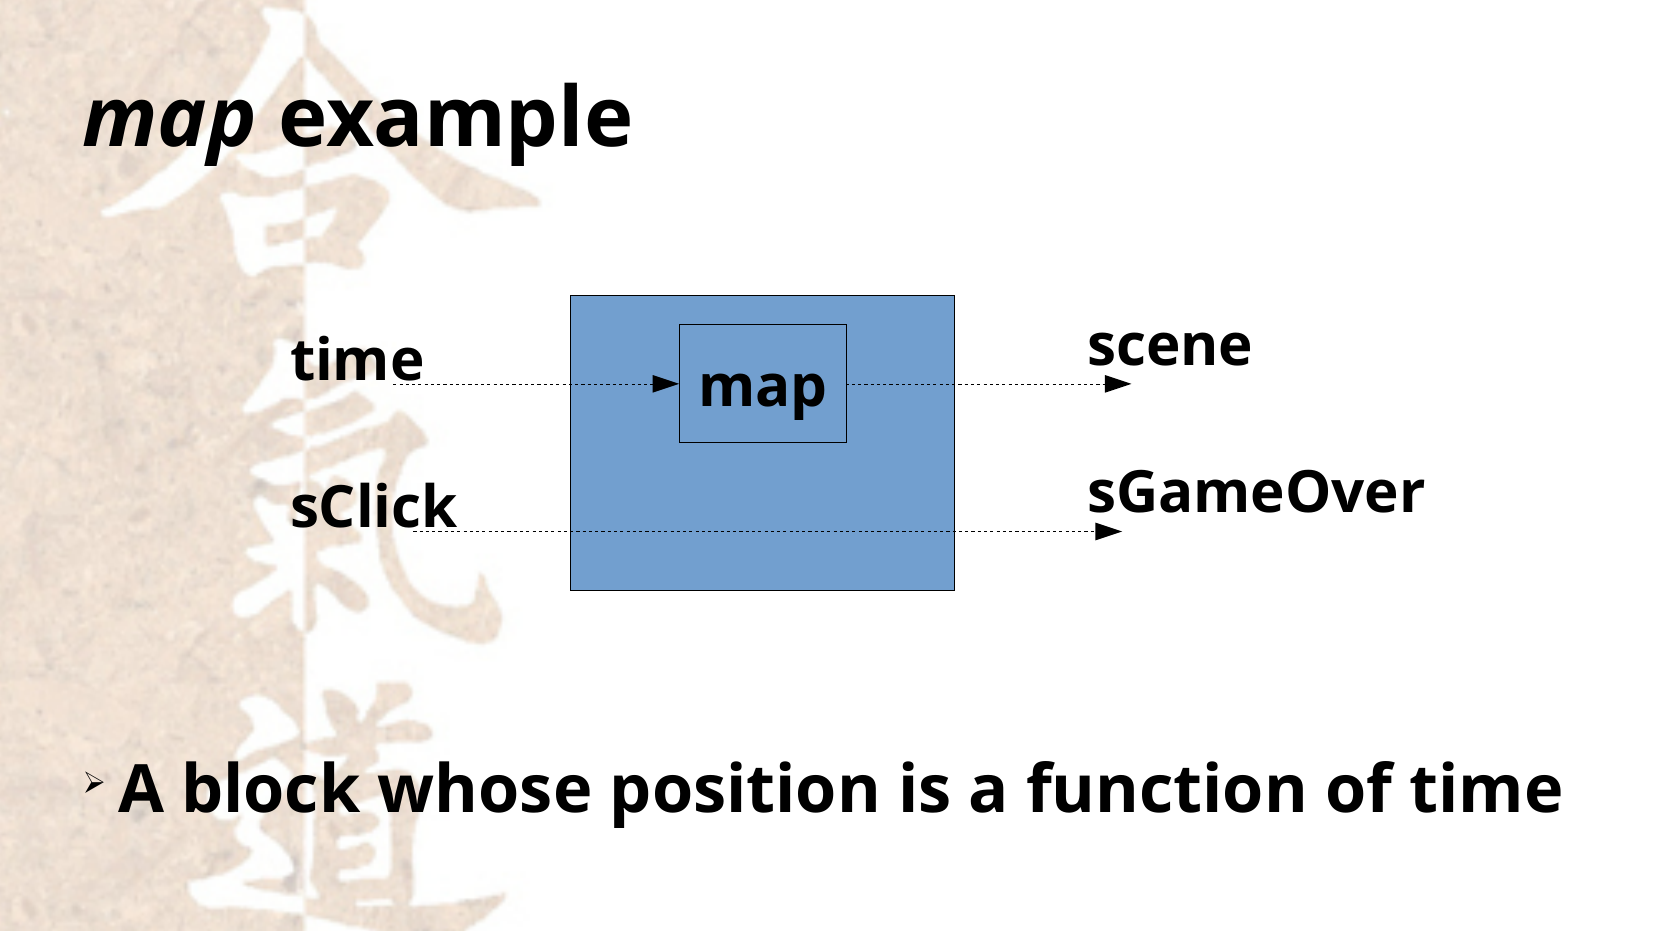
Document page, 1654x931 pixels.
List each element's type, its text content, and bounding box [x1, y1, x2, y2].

text_box [570, 295, 955, 591]
text_box sGameOver [1072, 442, 1388, 517]
subtitle A block whose position is a function of time [82, 741, 1571, 886]
text_box time [275, 310, 496, 414]
title map example [82, 37, 1571, 193]
text_box sClick [275, 458, 496, 562]
picture [0, 0, 1654, 931]
text_box scene [1072, 295, 1325, 369]
text_box map [679, 324, 847, 443]
